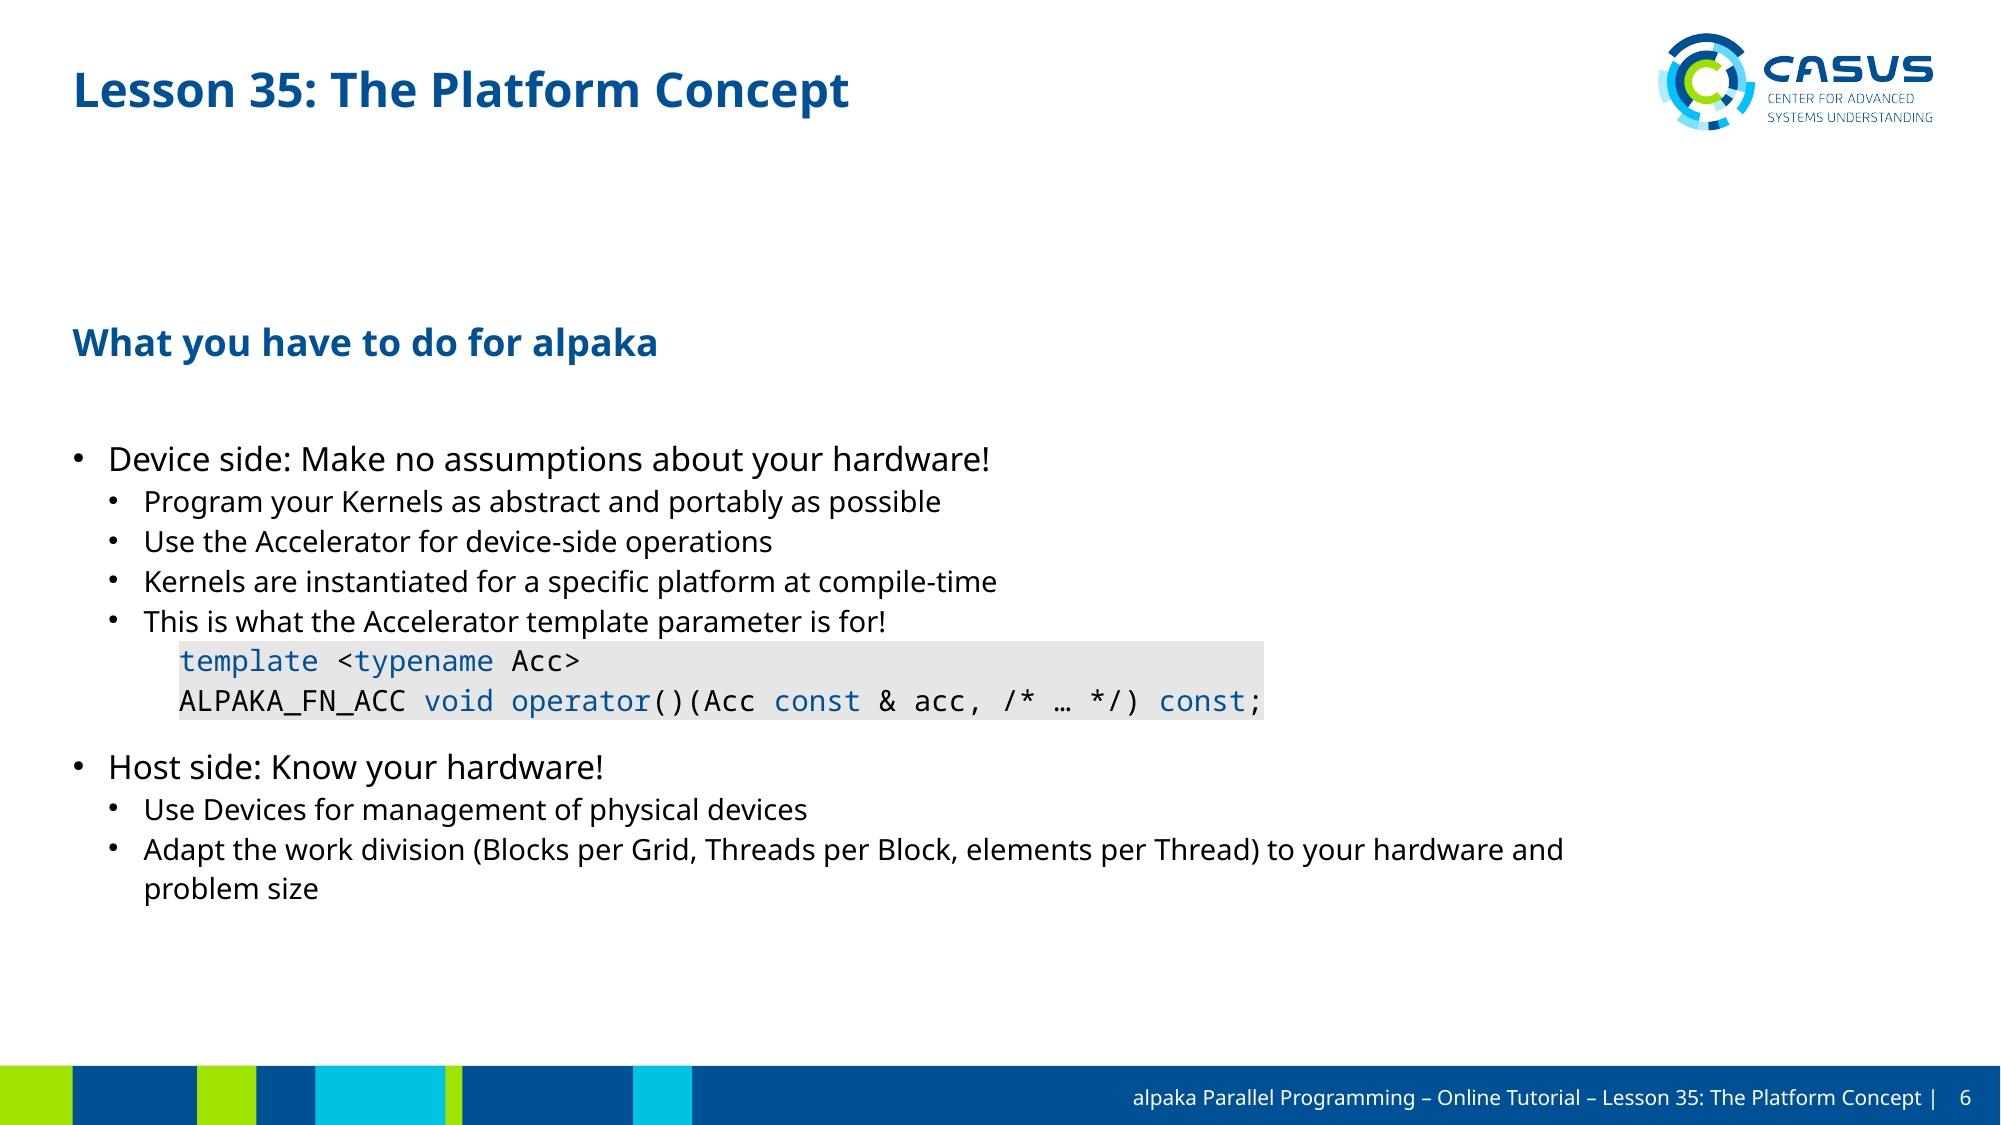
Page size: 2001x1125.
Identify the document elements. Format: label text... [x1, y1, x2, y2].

title Lesson 35: The Platform Concept [72, 54, 1620, 123]
list What you have to do for alpaka Device side: Make no assumptions about your hardware! Program your Kernels as abstract and portably as possible Use the Accelerator for device-side operations Kernels are instantiated for a specific platform at compile-time This is what the Accelerator template parameter is for! template <typename Acc> ALPAKA_FN_ACC void operator()(Acc const & acc, /* … */) const; Host side: Know your hardware! Use Devices for management of physical devices Adapt the work division (Blocks per Grid, Threads per Block, elements per Thread) to your hardware and problem size [72, 316, 1620, 979]
picture [1658, 33, 1933, 131]
